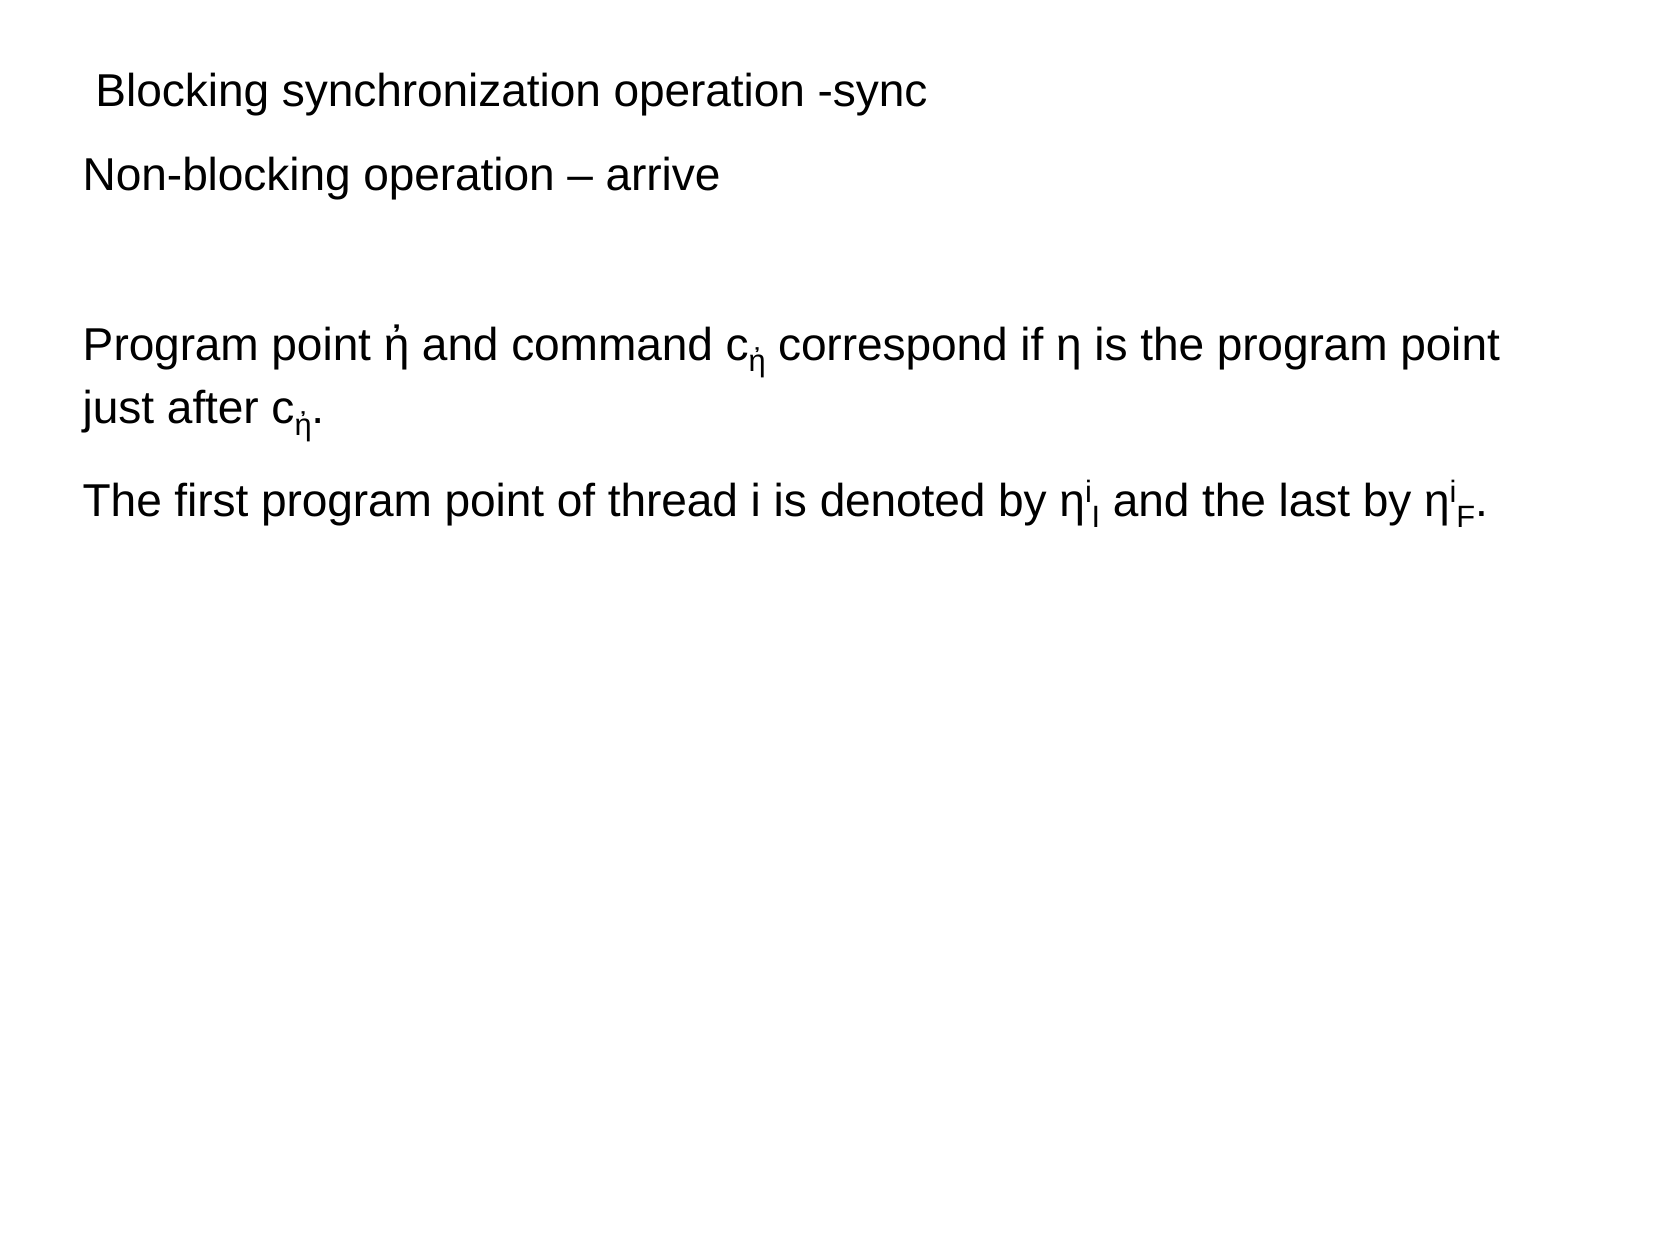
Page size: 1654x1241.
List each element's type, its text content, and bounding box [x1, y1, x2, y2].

list Blocking synchronization operation -sync Non-blocking operation – arrive Program point ἠ and command cἠ correspond if η is the program point just after cἠ. The ﬁrst program point of thread i is denoted by ηiI and the last by ηiF. [82, 60, 1571, 1108]
